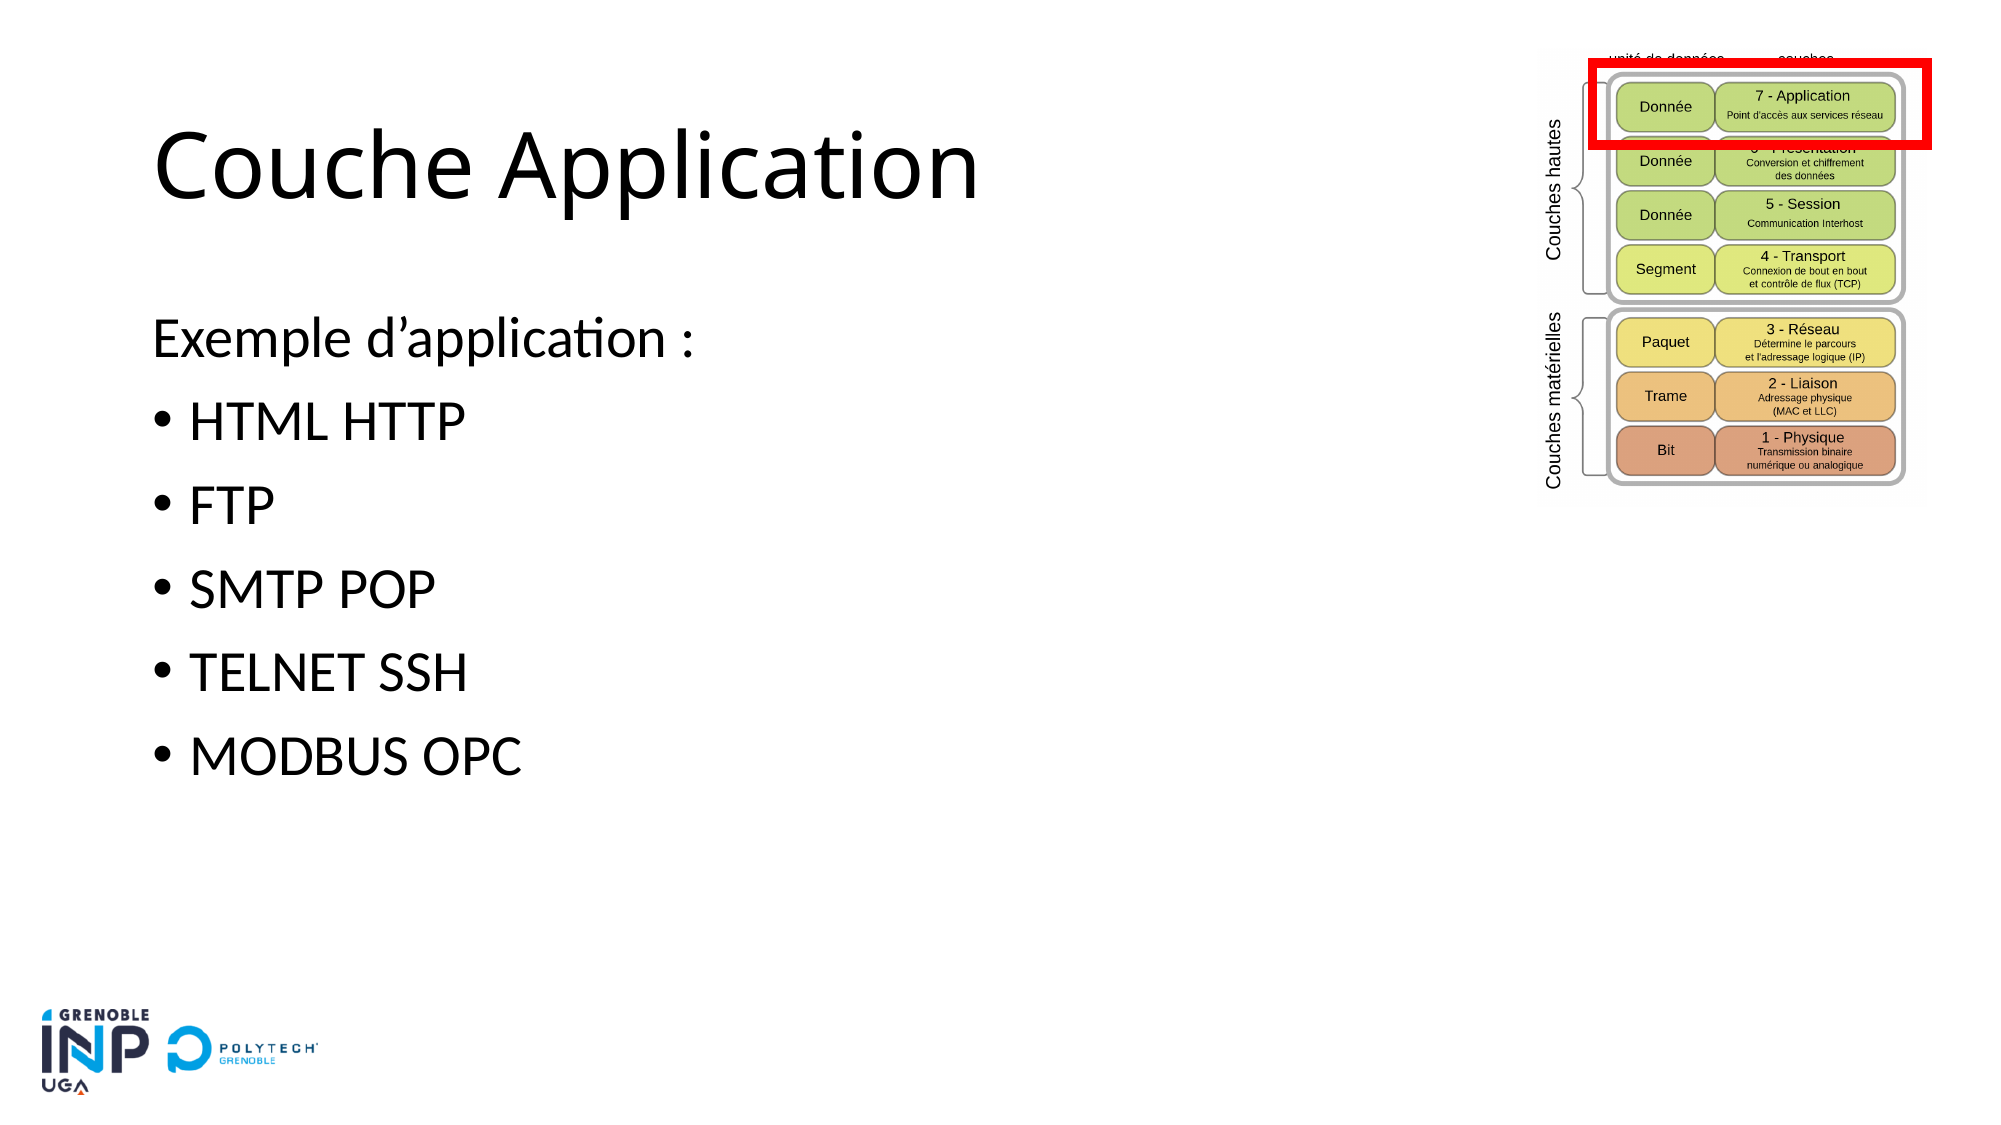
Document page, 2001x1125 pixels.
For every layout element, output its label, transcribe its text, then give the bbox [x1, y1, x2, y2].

picture [1537, 48, 1927, 507]
picture [1597, 68, 1922, 140]
title Couche Application [137, 59, 1537, 278]
list Exemple d’application : HTML HTTP FTP SMTP POP TELNET SSH MODBUS OPC [137, 299, 1863, 1014]
picture [42, 1009, 318, 1095]
